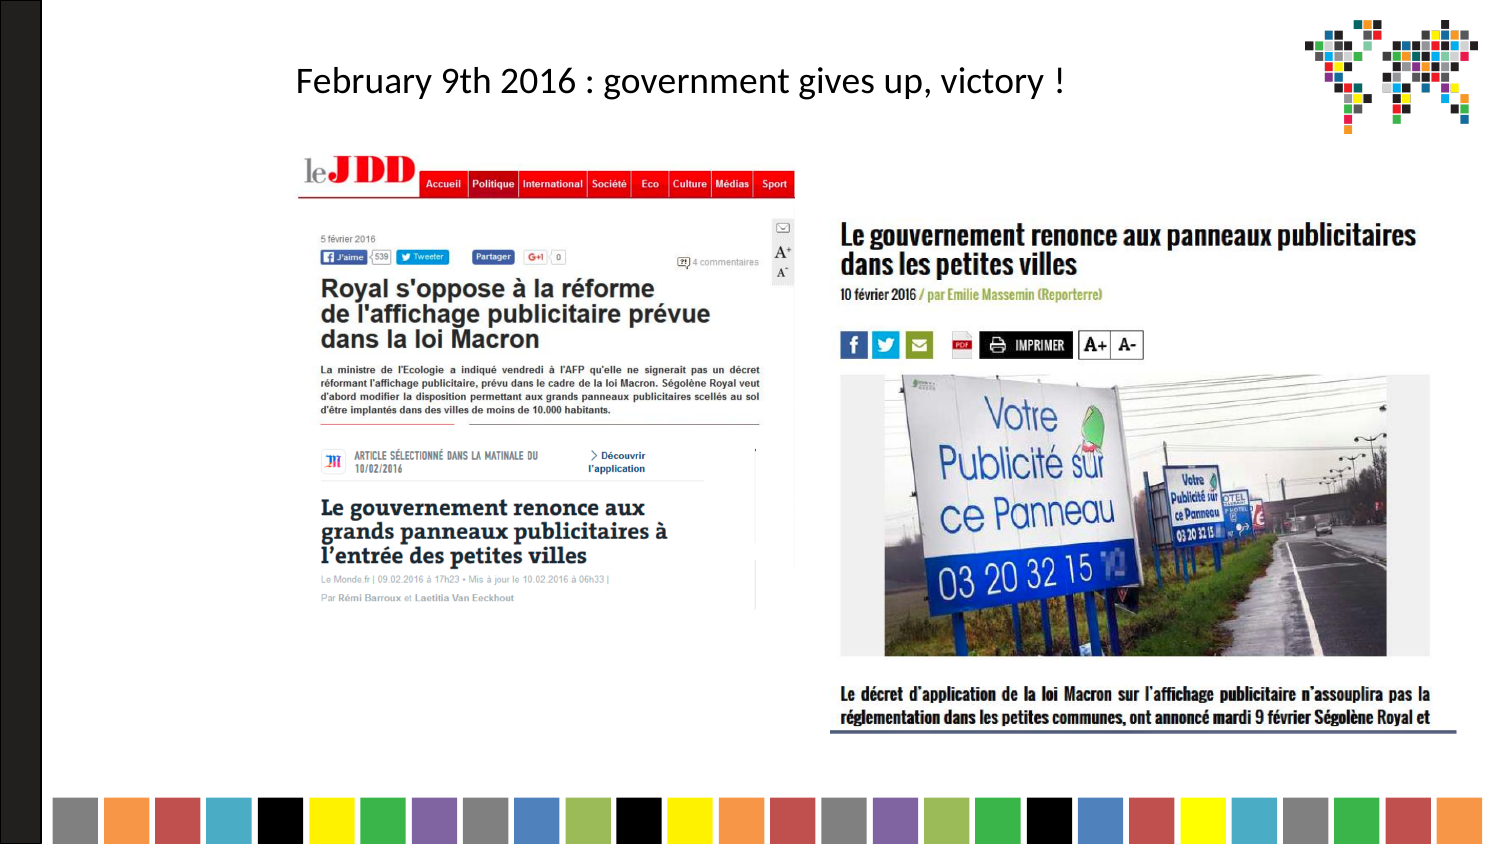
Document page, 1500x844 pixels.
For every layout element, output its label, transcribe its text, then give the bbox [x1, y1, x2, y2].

picture [809, 209, 1481, 750]
picture [283, 154, 795, 632]
text_box February 9th 2016 : government gives up, victory ! [75, 8, 1296, 149]
picture [1305, 20, 1478, 134]
